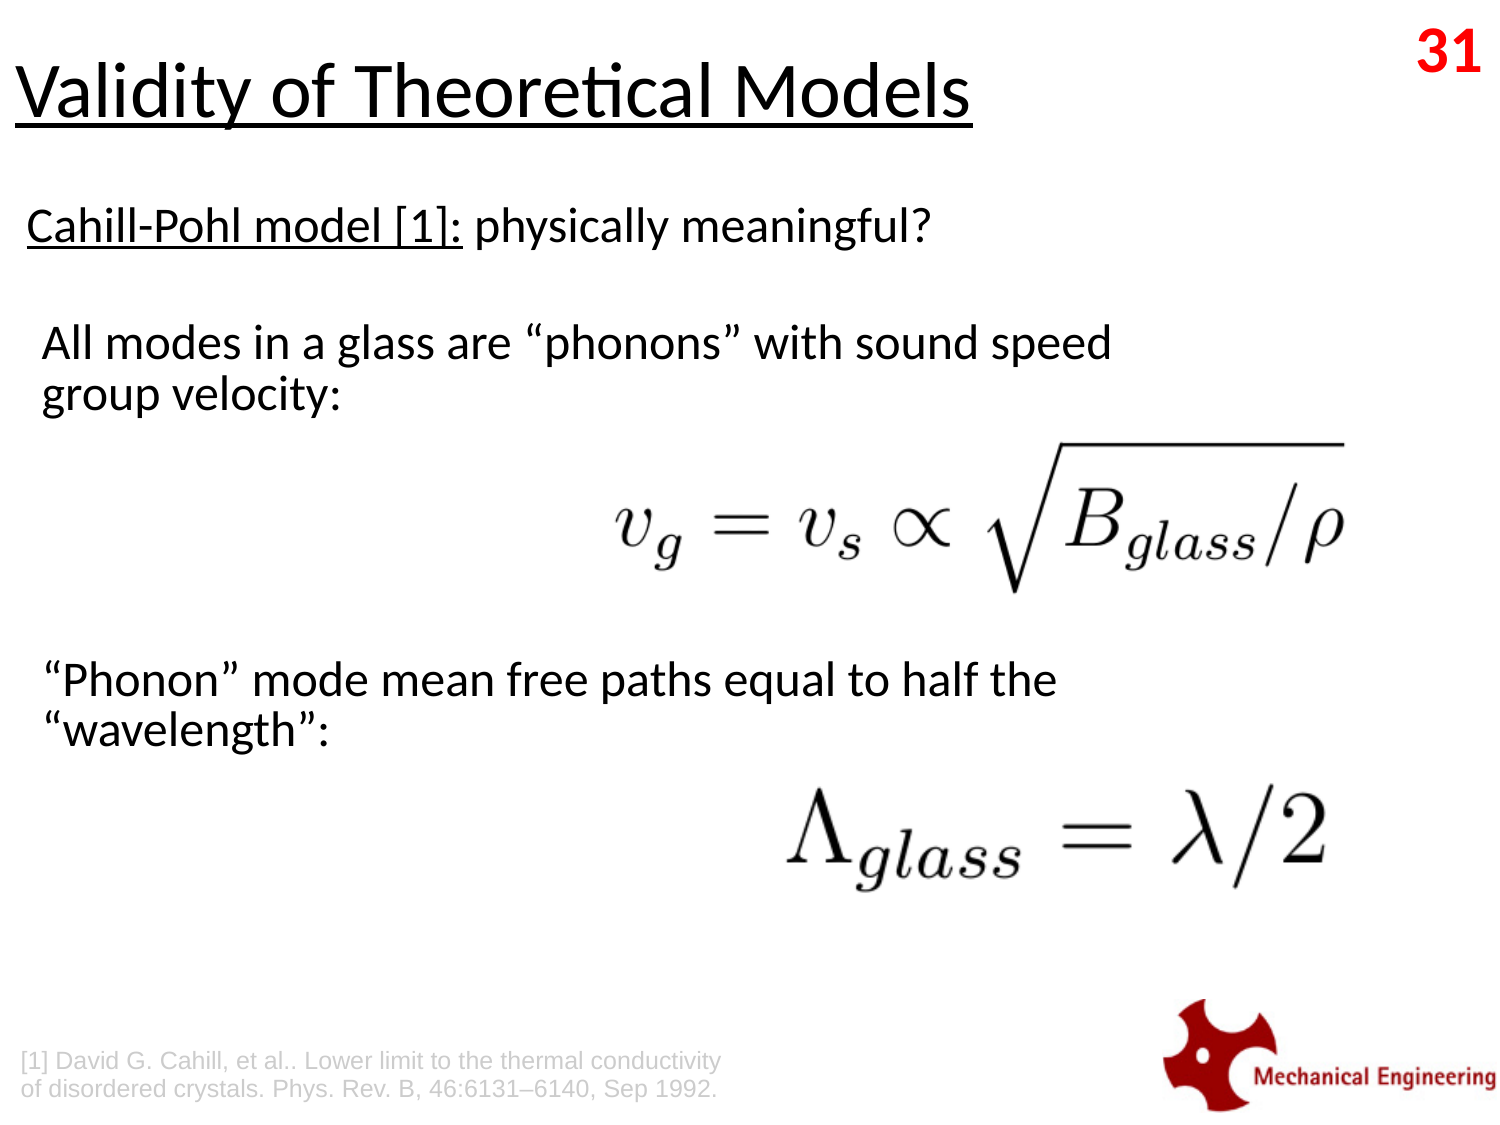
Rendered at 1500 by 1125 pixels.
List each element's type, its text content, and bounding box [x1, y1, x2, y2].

text_box All modes in a glass are “phonons” with sound speed group velocity: [26, 314, 1231, 447]
picture [1162, 999, 1497, 1113]
title Validity of Theoretical Models [0, 0, 1381, 180]
text_box 31 [1400, 0, 1499, 93]
text_box “Phonon” mode mean free paths equal to half the “wavelength”: [26, 651, 1231, 783]
text_box Cahill-Pohl model [1]: physically meaningful? [11, 197, 1216, 284]
picture [735, 740, 1336, 931]
picture [600, 419, 1351, 597]
text_box [1] David G. Cahill, et al.. Lower limit to the thermal conductivity of disordered crystals. Phys. Rev. B, 46:6131–6140, Sep 1992. [5, 1039, 861, 1125]
